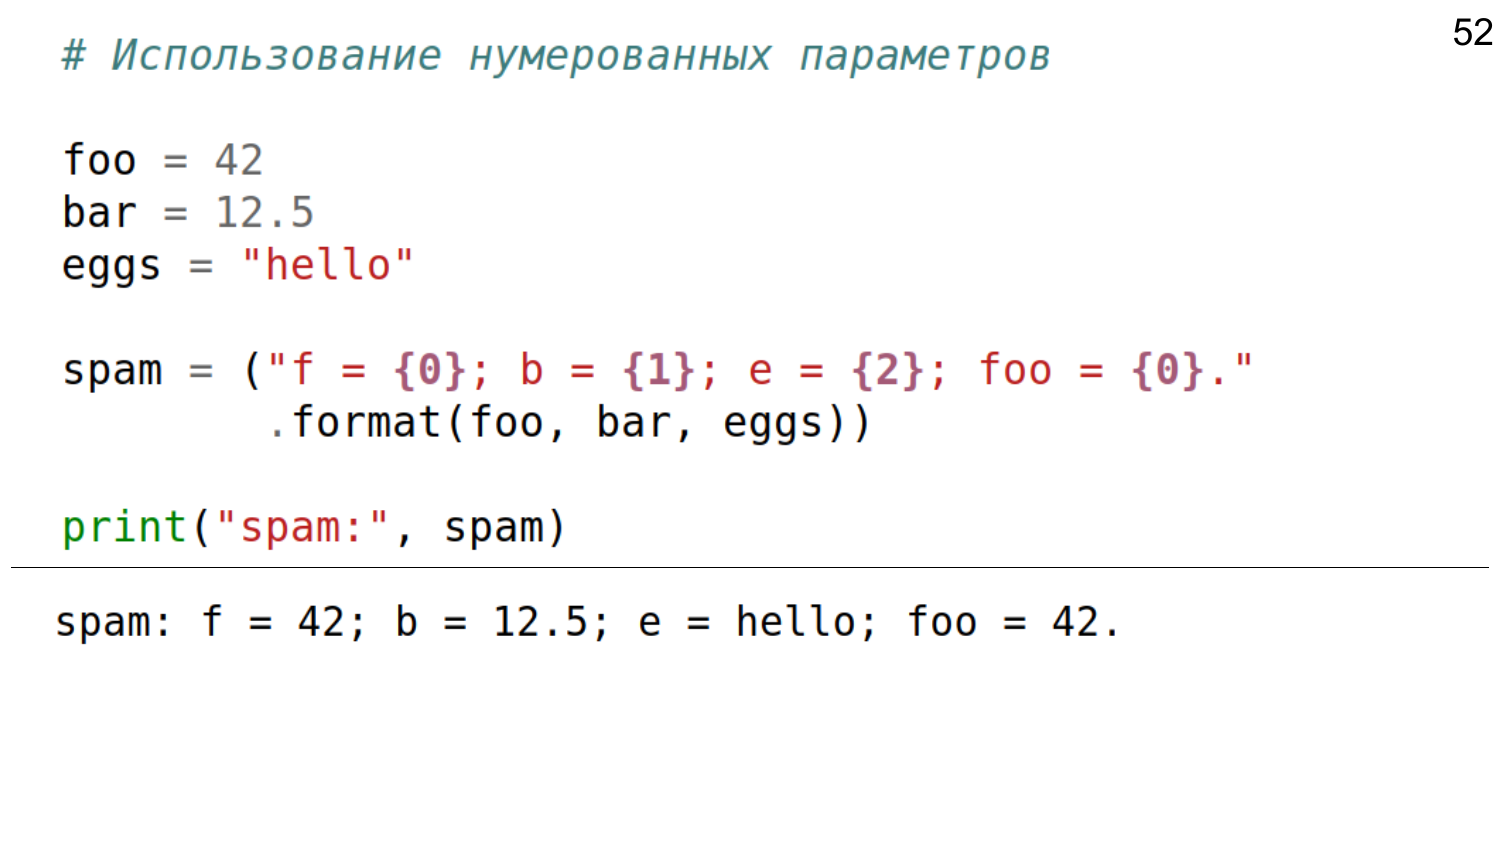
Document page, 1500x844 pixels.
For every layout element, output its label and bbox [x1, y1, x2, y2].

picture [47, 595, 1127, 652]
picture [47, 19, 1271, 560]
